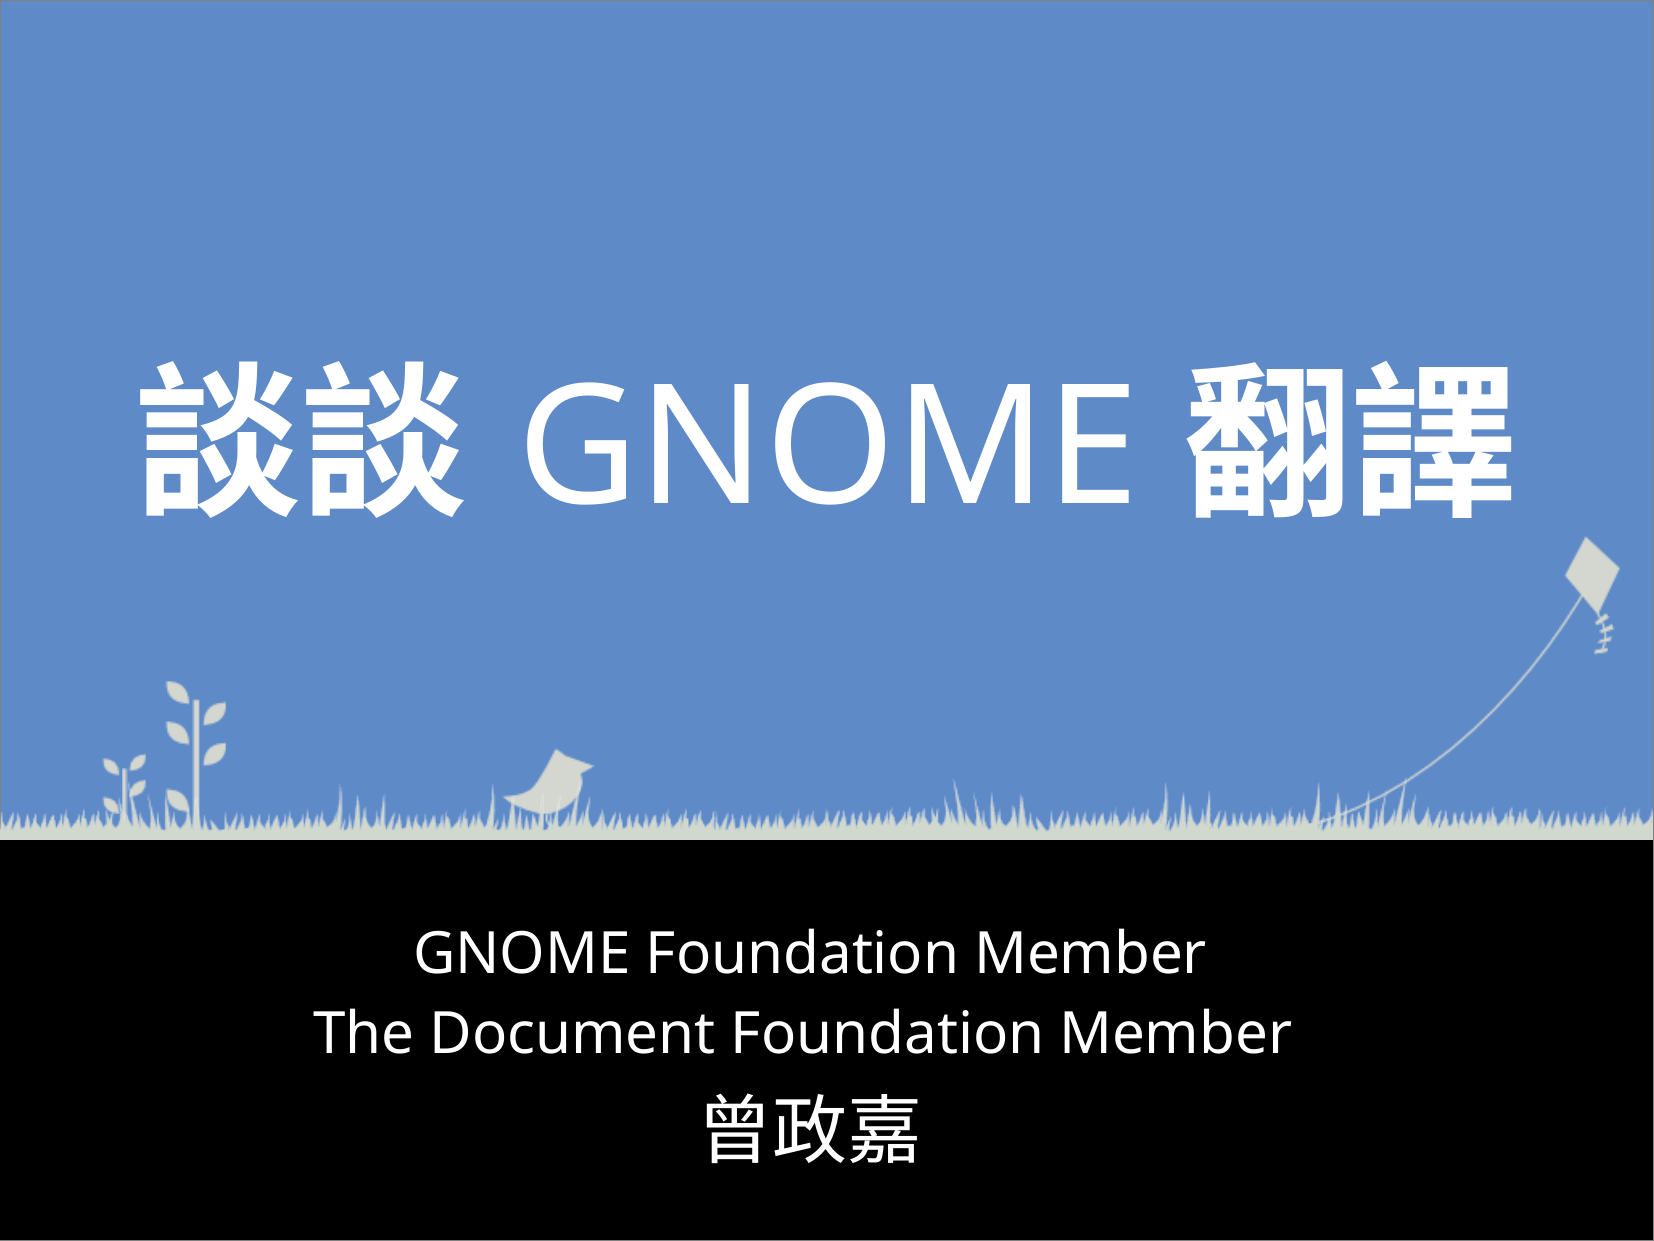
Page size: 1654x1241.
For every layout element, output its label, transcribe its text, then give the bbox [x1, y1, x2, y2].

subtitle GNOME Foundation Member The Document Foundation Member 曾政嘉 [82, 850, 1538, 1241]
text_box [0, 0, 1654, 1241]
title 談談GNOME翻譯 [82, 165, 1571, 528]
picture [0, 528, 1653, 840]
